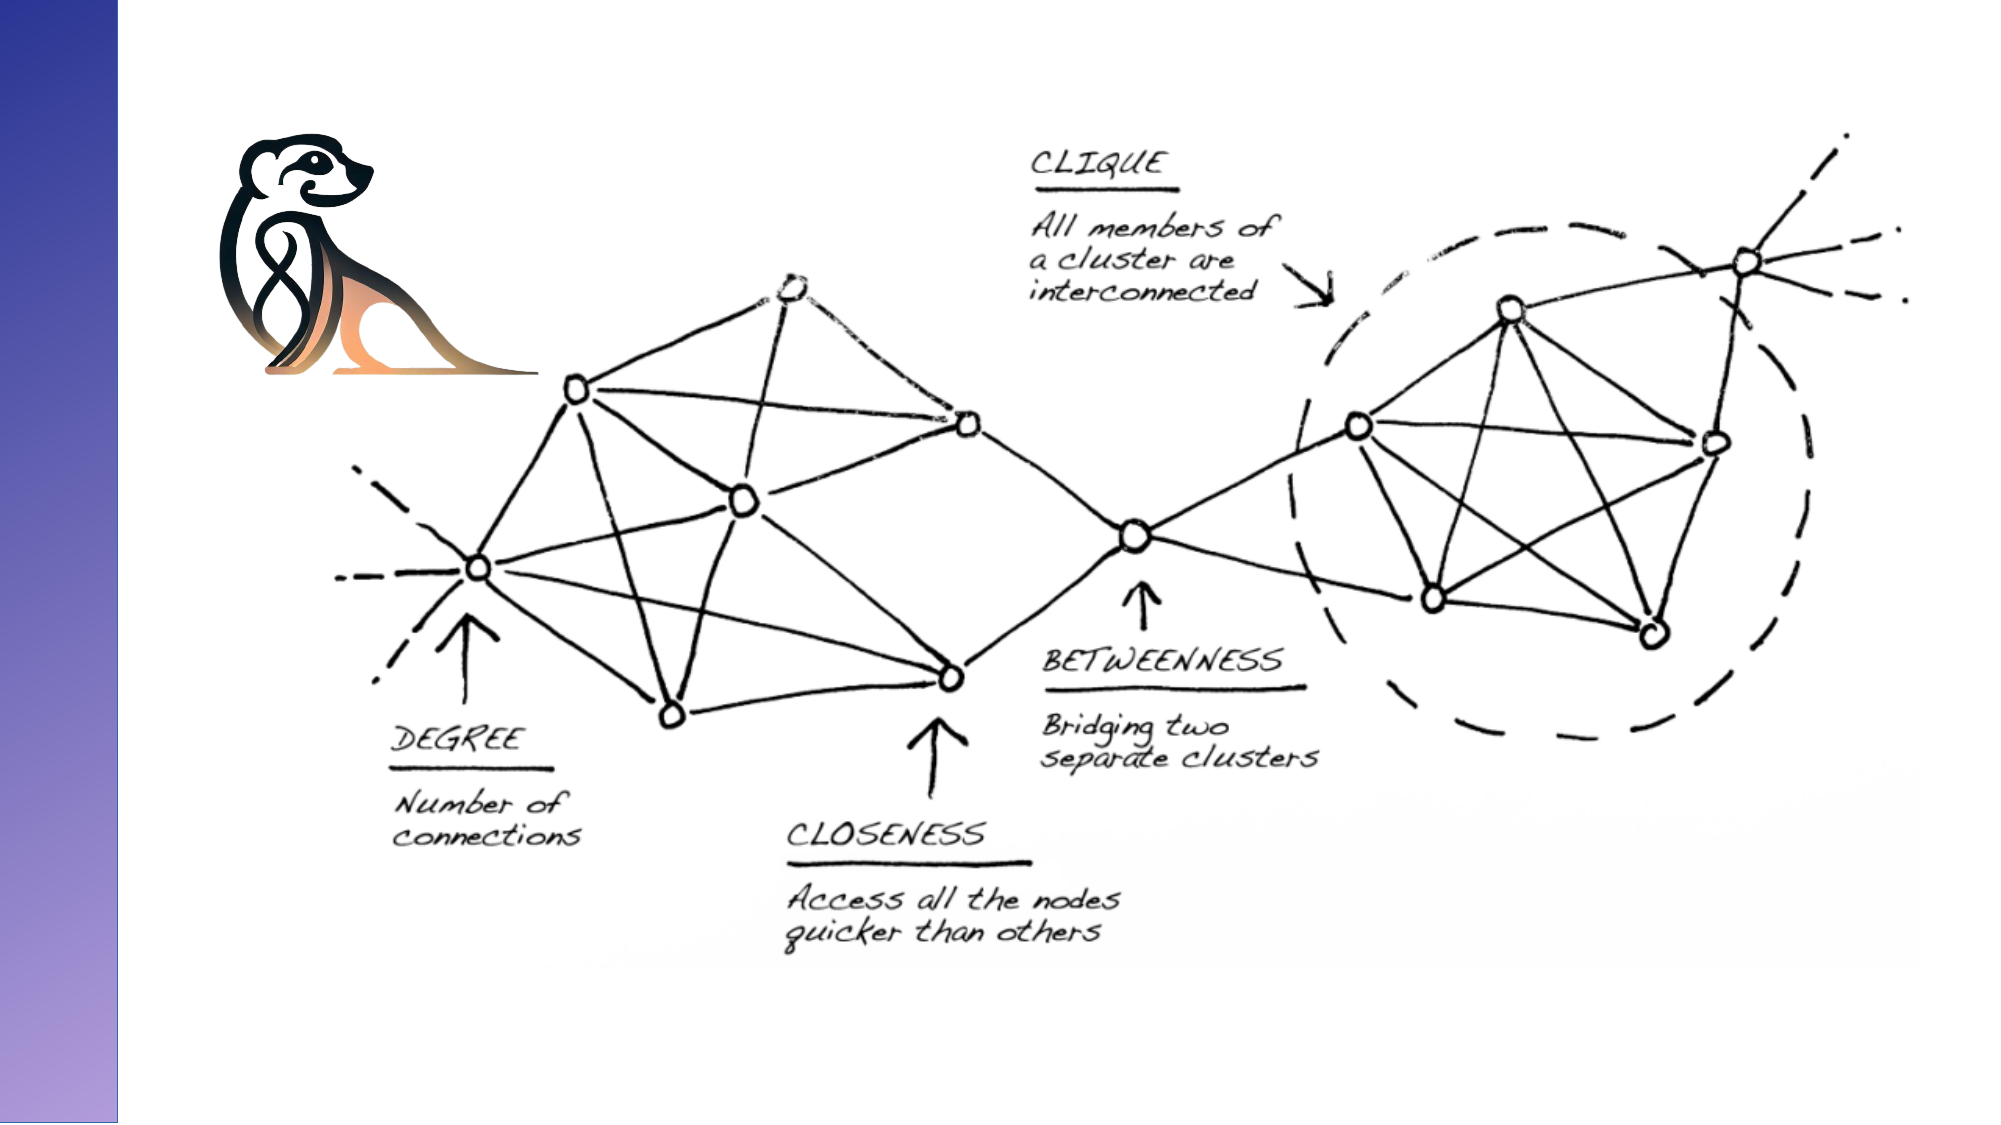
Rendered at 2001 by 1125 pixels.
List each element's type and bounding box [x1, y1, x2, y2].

text_box [0, 0, 118, 1123]
picture [117, 0, 1920, 1004]
